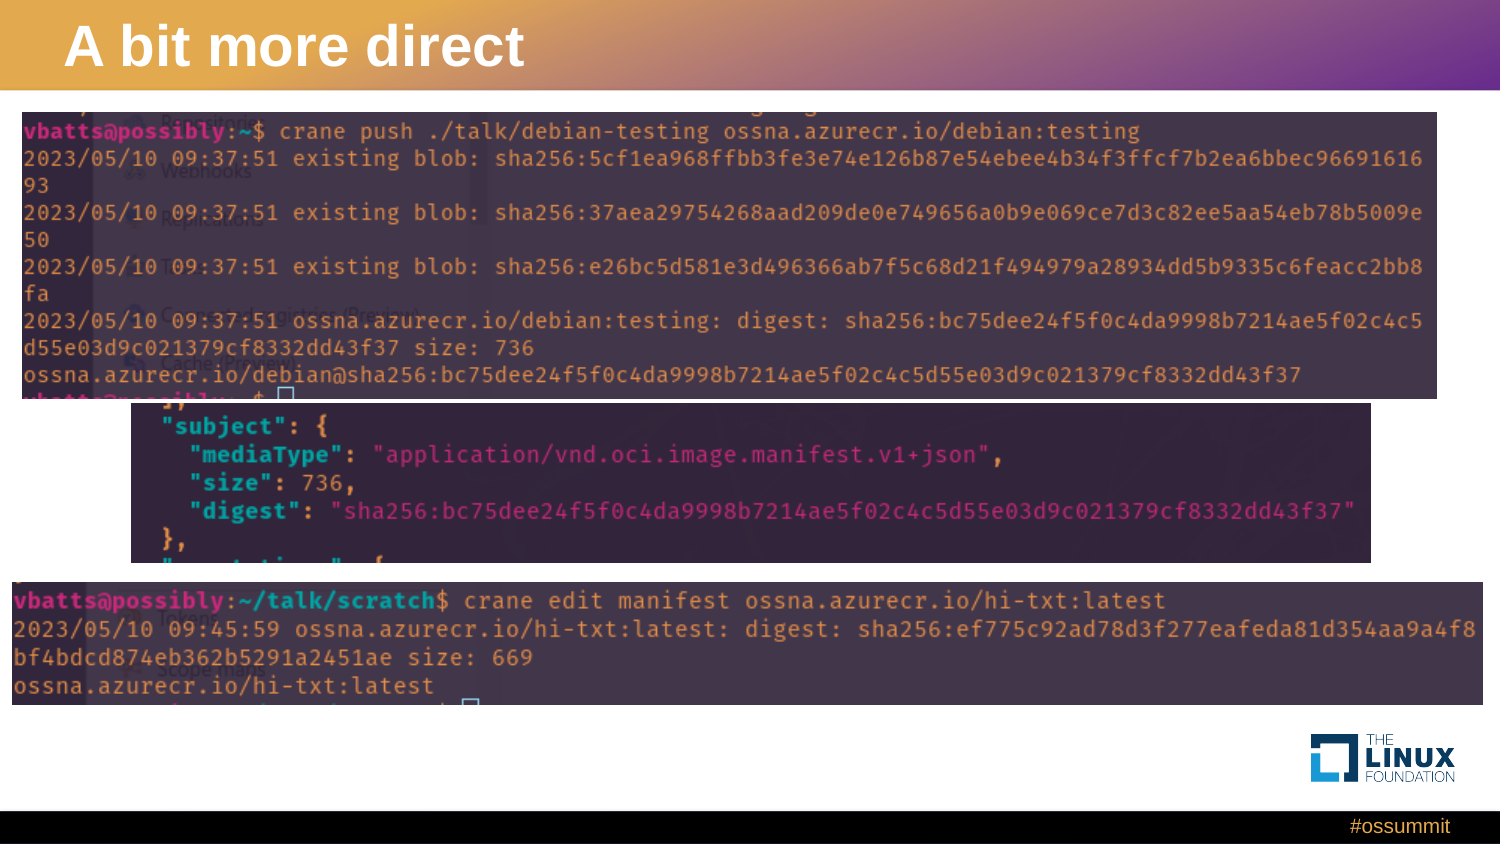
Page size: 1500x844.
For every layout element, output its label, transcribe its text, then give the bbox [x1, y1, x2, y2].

picture [12, 582, 1483, 705]
picture [22, 112, 1437, 399]
picture [1311, 734, 1455, 782]
picture [0, 0, 1500, 90]
title A bit more direct [48, 6, 1425, 87]
picture [131, 403, 1371, 563]
